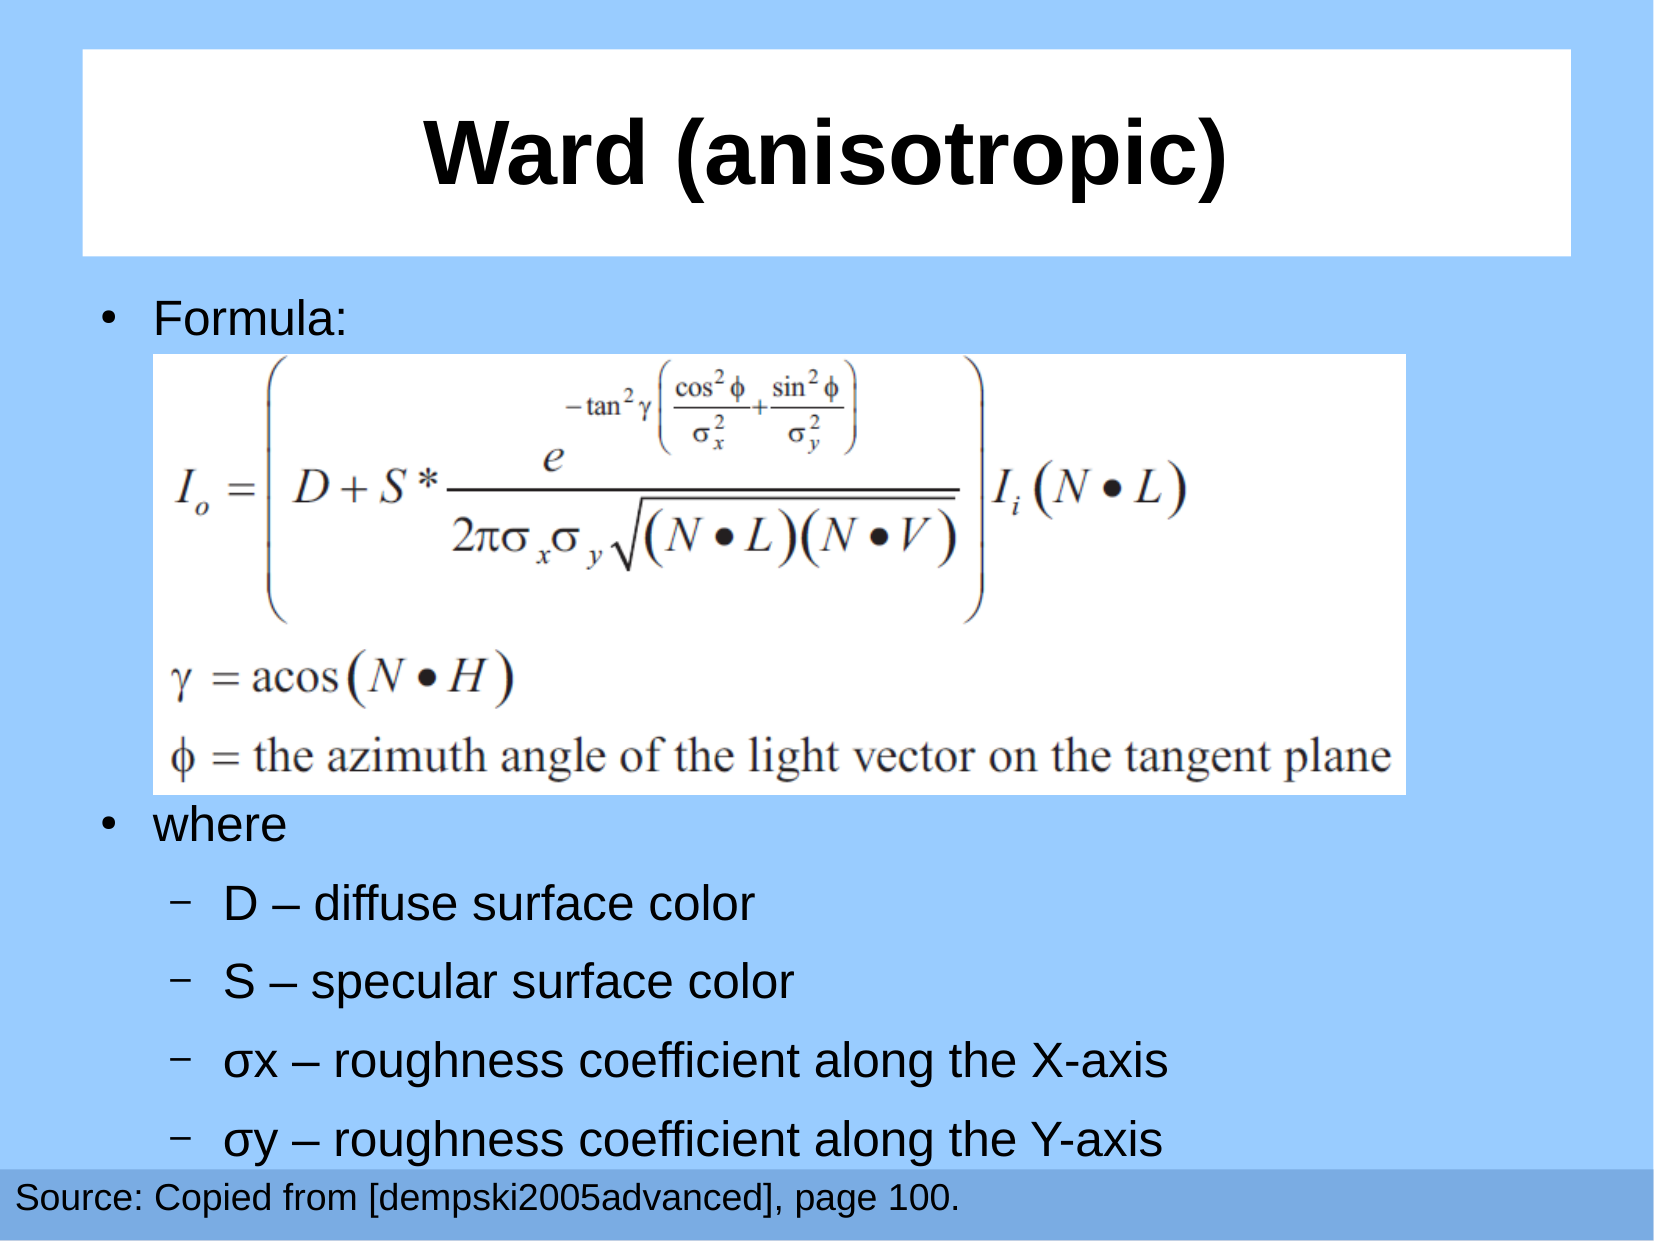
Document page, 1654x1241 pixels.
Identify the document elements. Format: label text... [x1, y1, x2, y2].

list Formula: where D – diffuse surface color S – specular surface color σx – roughness coefficient along the X-axis σy – roughness coefficient along the Y-axis [82, 290, 1571, 1169]
title Ward (anisotropic) [82, 49, 1571, 257]
text_box Source: Copied from [dempski2005advanced], page 100. [0, 1169, 1654, 1241]
picture [153, 354, 1406, 795]
